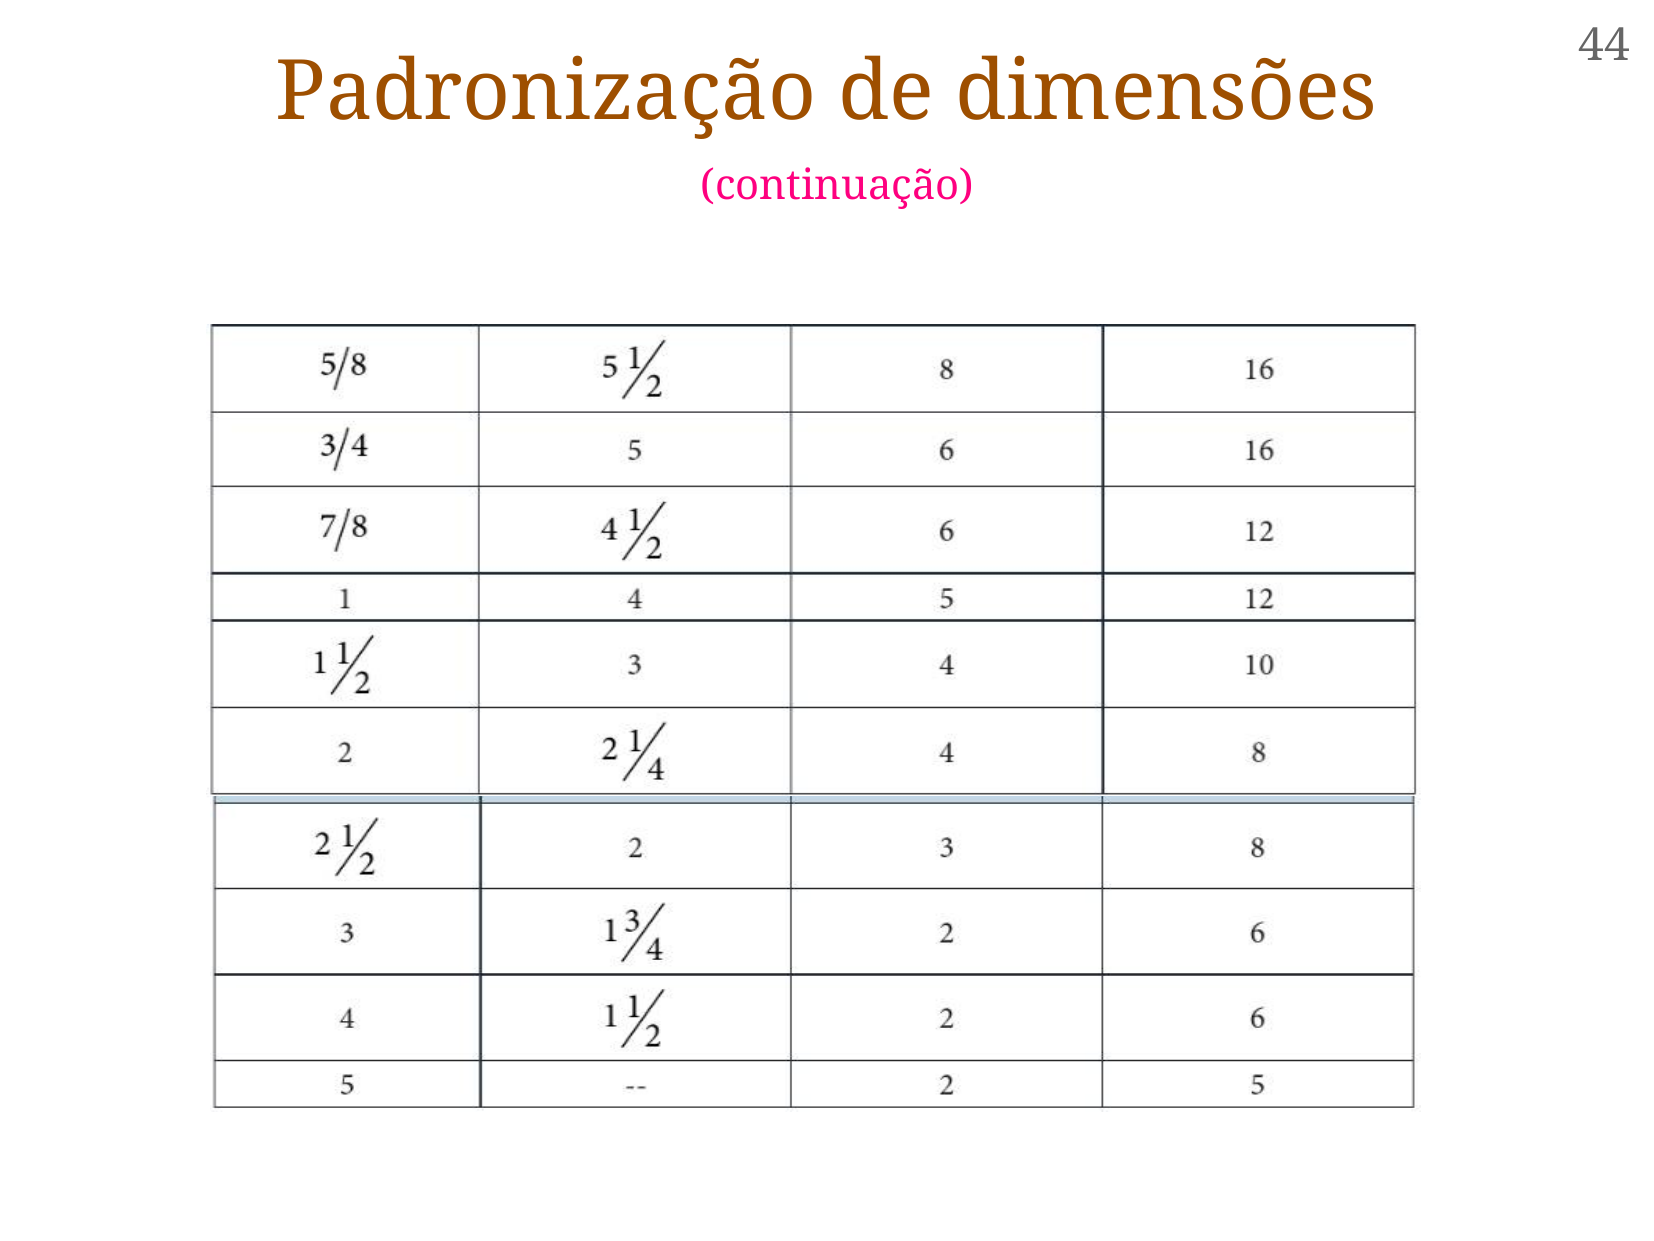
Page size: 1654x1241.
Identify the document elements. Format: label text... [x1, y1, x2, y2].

picture [206, 324, 1424, 1112]
title Padronização de dimensões [59, 29, 1595, 148]
text_box (continuação) [686, 147, 990, 220]
